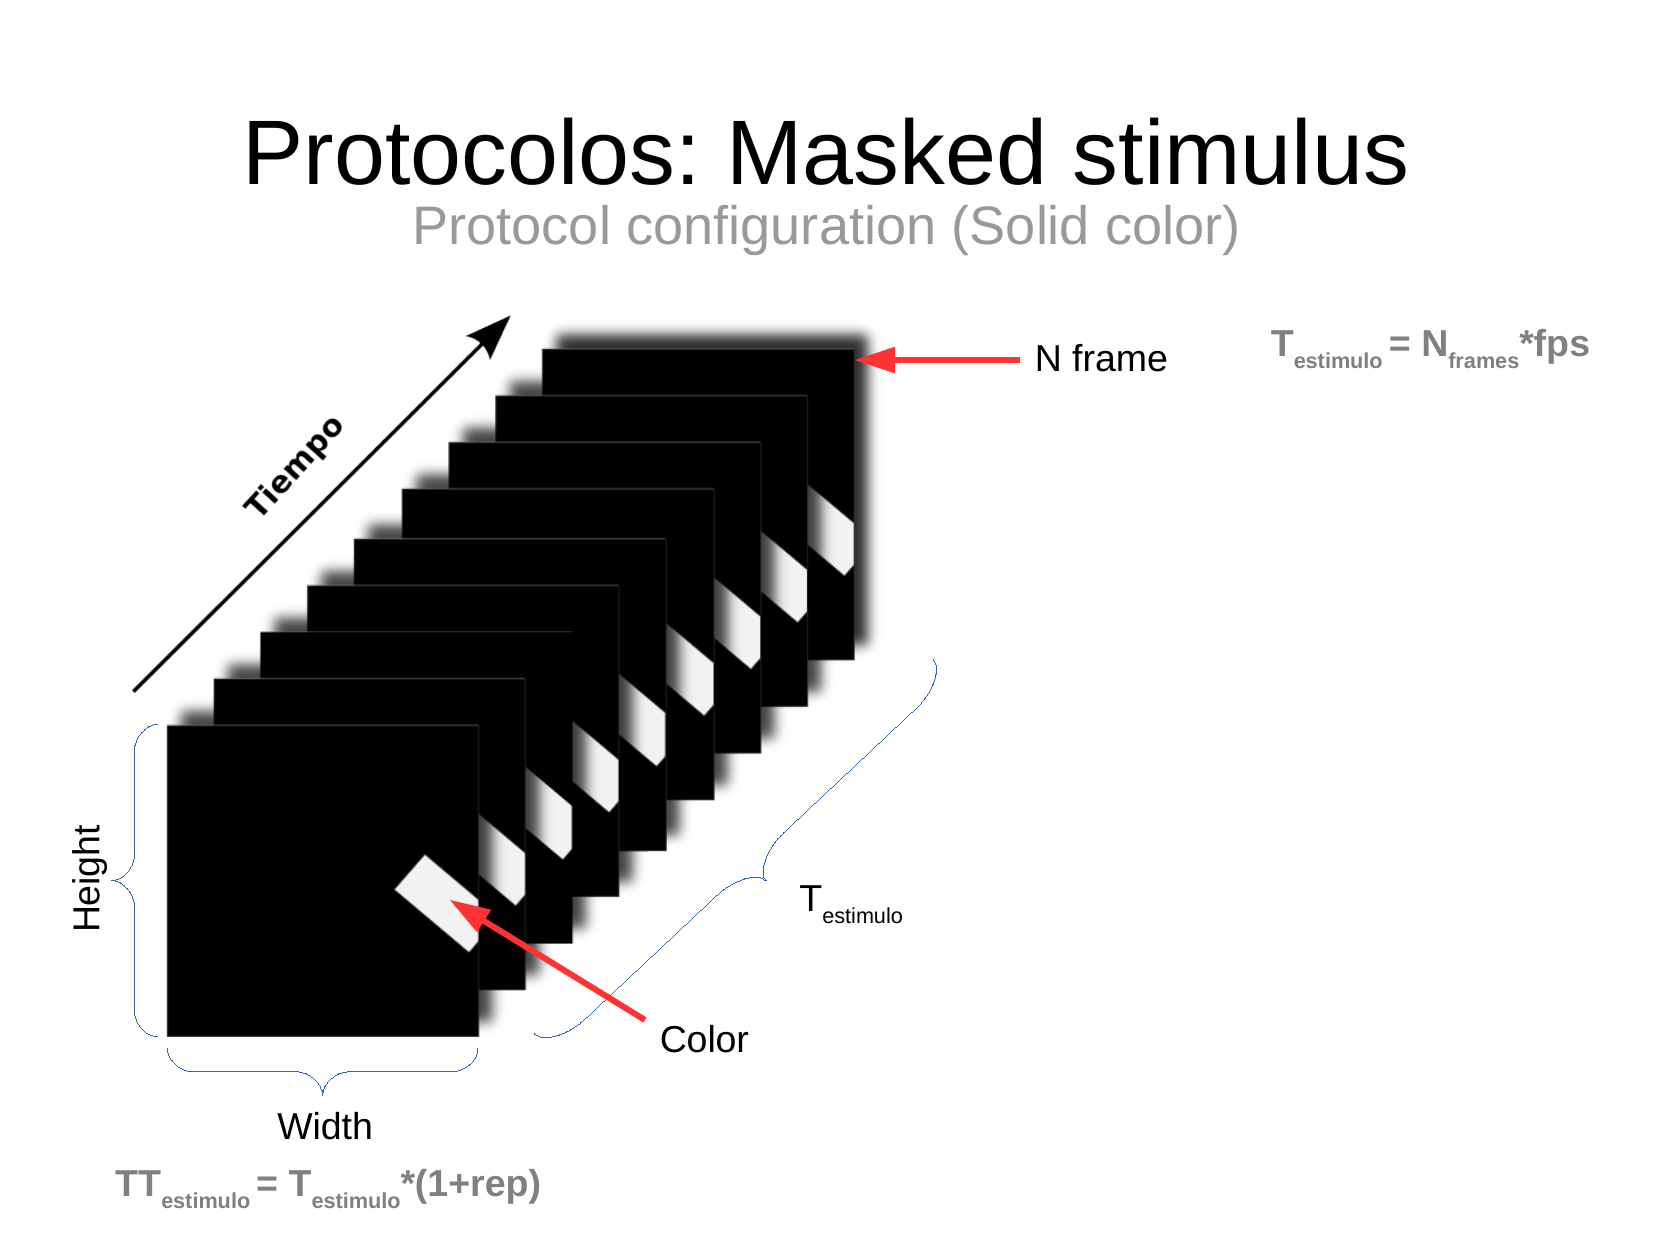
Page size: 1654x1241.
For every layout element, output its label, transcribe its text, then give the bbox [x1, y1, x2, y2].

text_box Height [57, 810, 115, 948]
text_box Testimulo = Nframes*fps [1256, 315, 1606, 381]
picture [132, 314, 883, 1037]
title Protocol configuration (Solid color) [82, 195, 1571, 257]
text_box Testimulo [784, 870, 918, 936]
text_box N frame [1020, 330, 1183, 387]
title Protocolos: Masked stimulus [82, 49, 1571, 195]
text_box Color [645, 1011, 764, 1068]
text_box TTestimulo = Testimulo*(1+rep) [100, 1155, 590, 1221]
text_box Width [262, 1098, 388, 1155]
